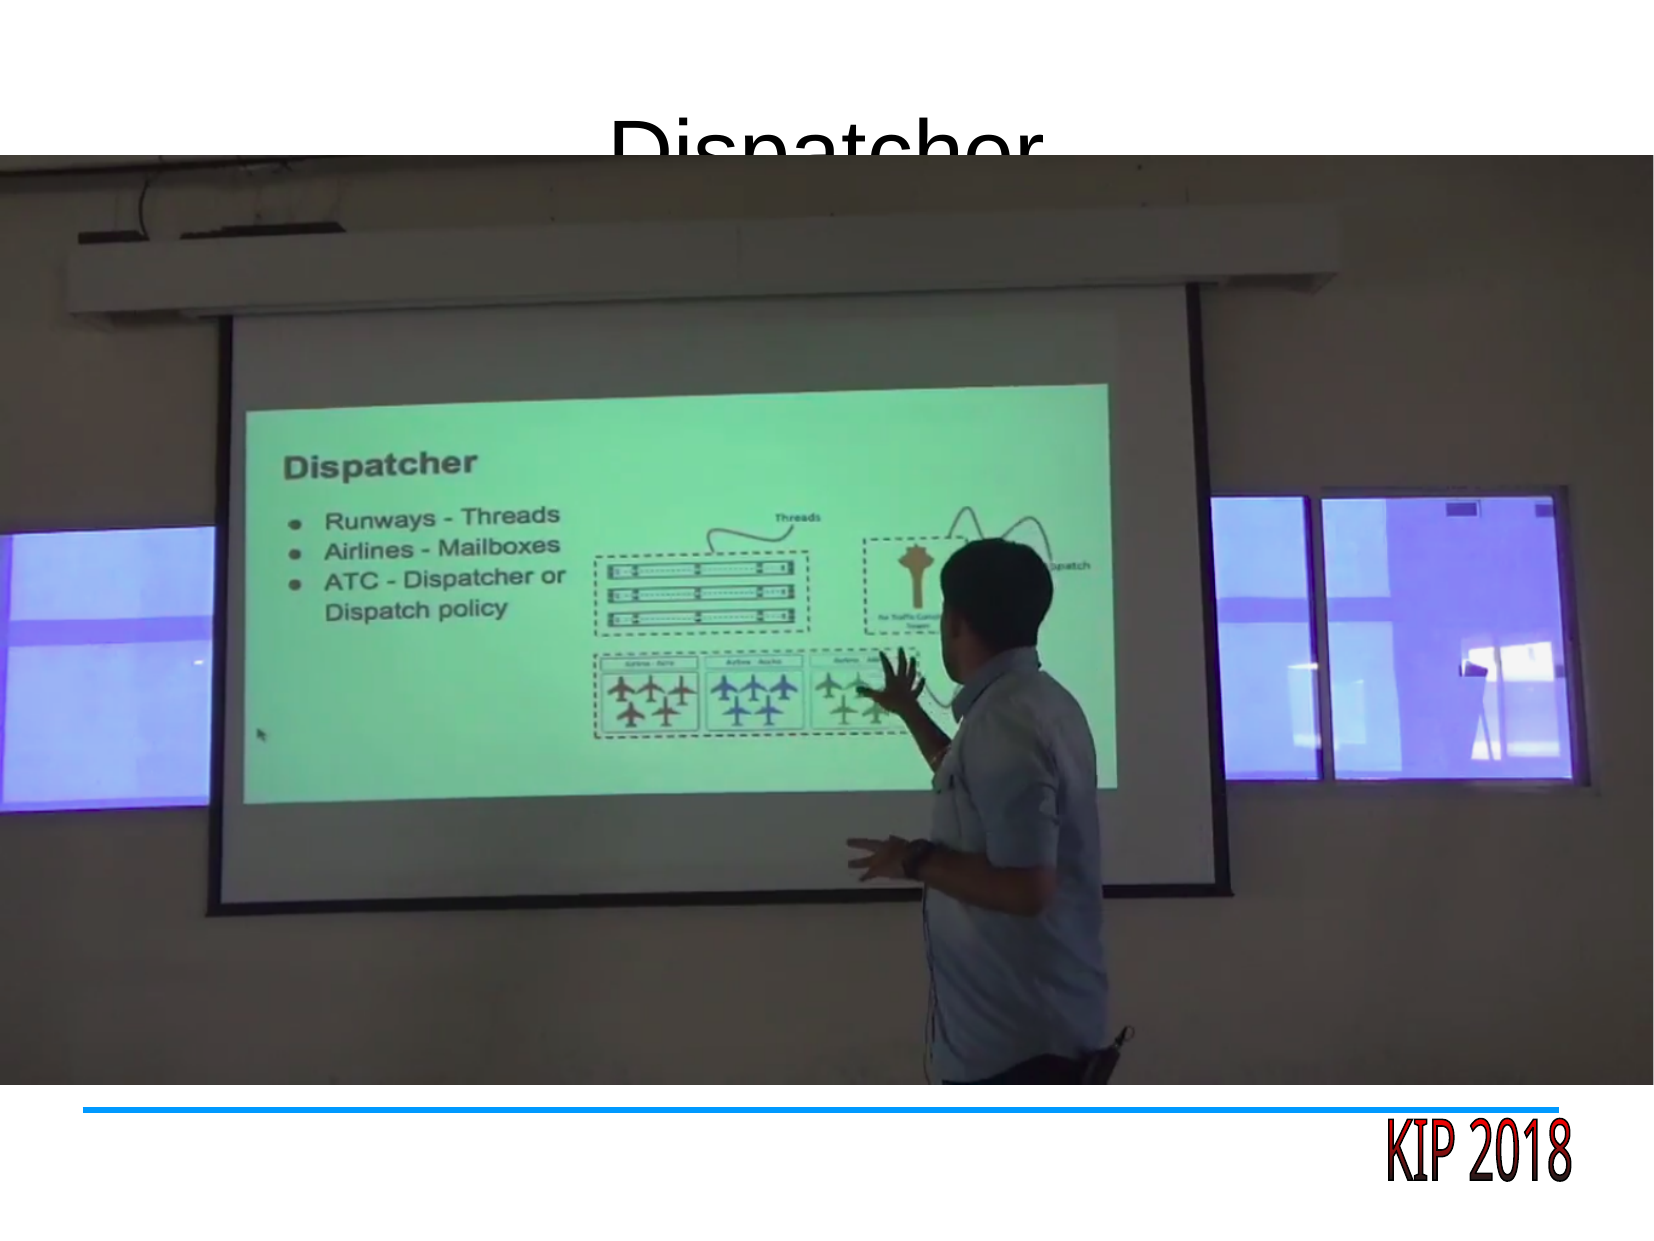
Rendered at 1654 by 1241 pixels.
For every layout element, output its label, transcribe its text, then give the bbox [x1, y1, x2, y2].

picture [0, 155, 1654, 1085]
title Dispatcher [82, 49, 1571, 155]
